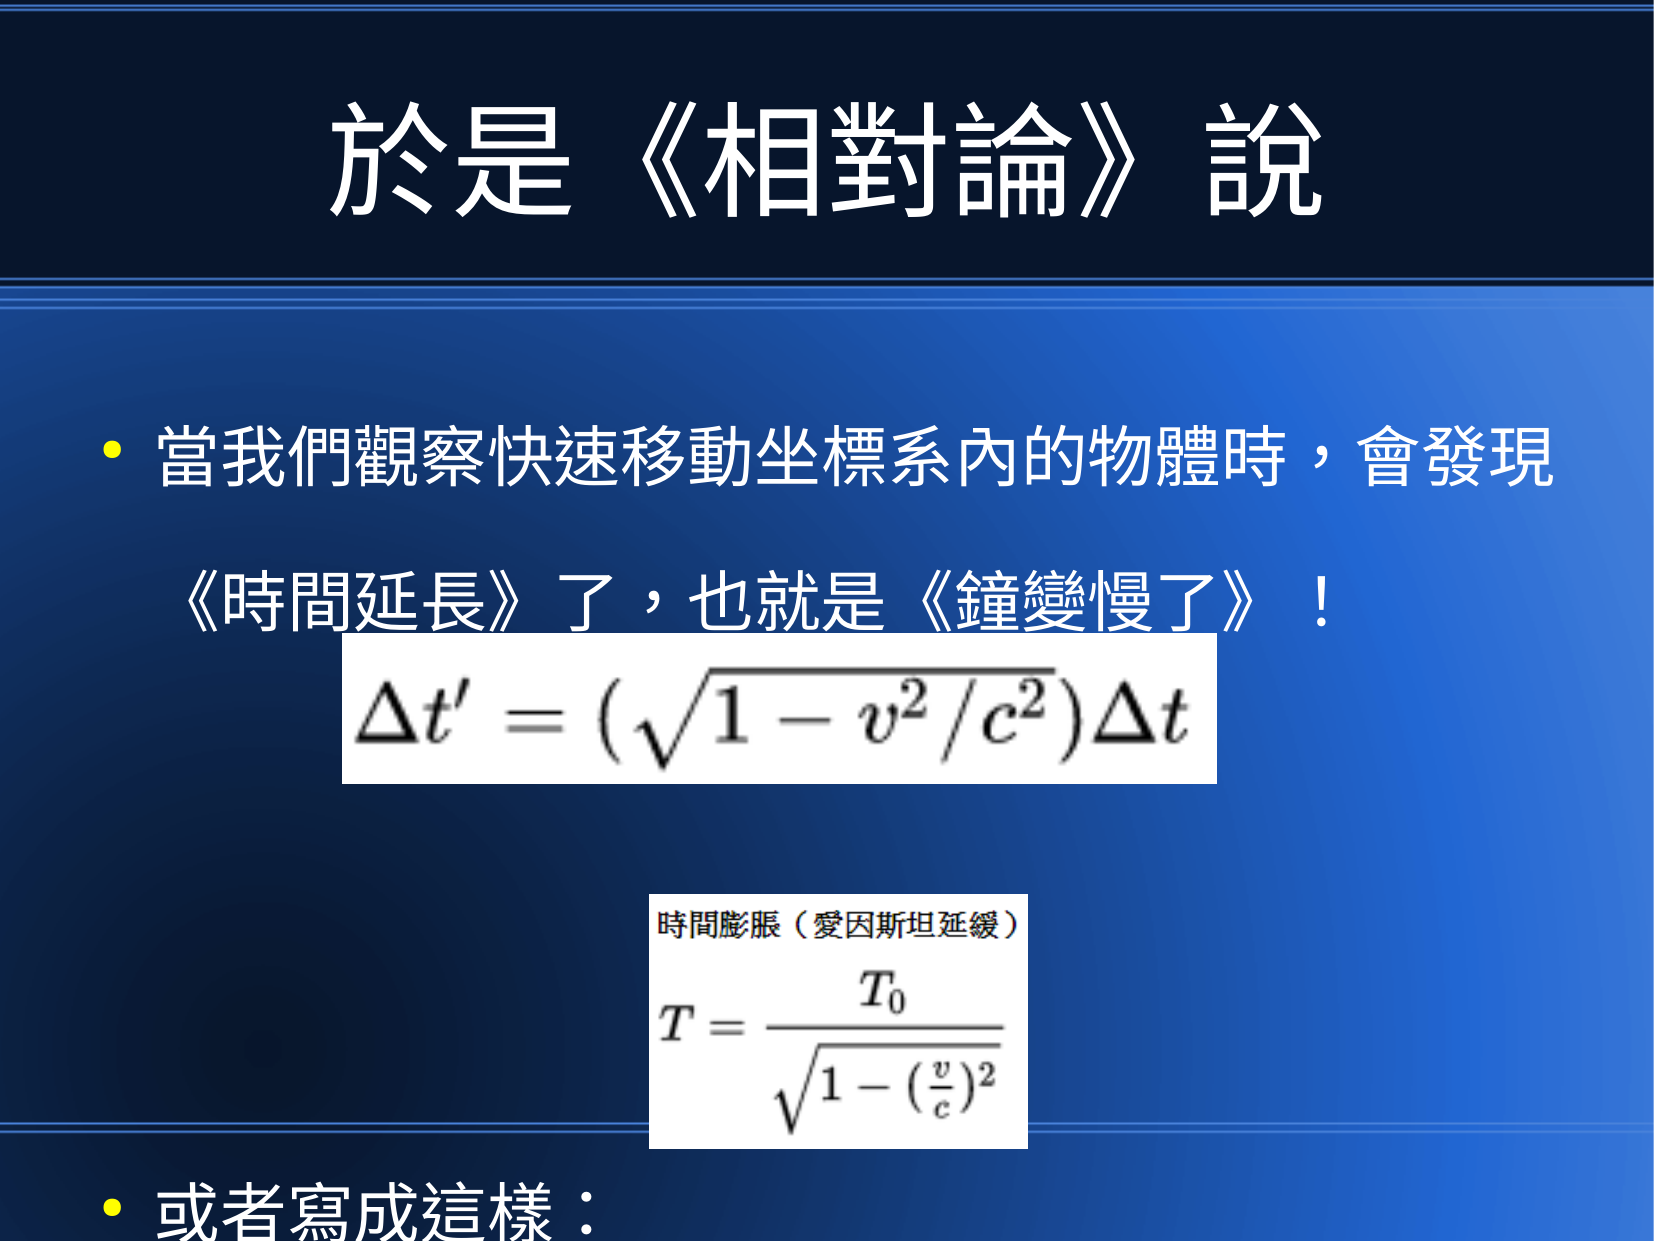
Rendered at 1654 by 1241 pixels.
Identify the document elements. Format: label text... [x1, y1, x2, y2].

picture [649, 894, 1028, 1149]
title 於是《相對論》說 [82, 49, 1571, 257]
picture [342, 633, 1217, 784]
picture [0, 0, 1654, 1241]
list 當我們觀察快速移動坐標系內的物體時，會發現《時間延長》了，也就是《鐘變慢了》！ 或者寫成這樣： [82, 355, 1571, 1241]
